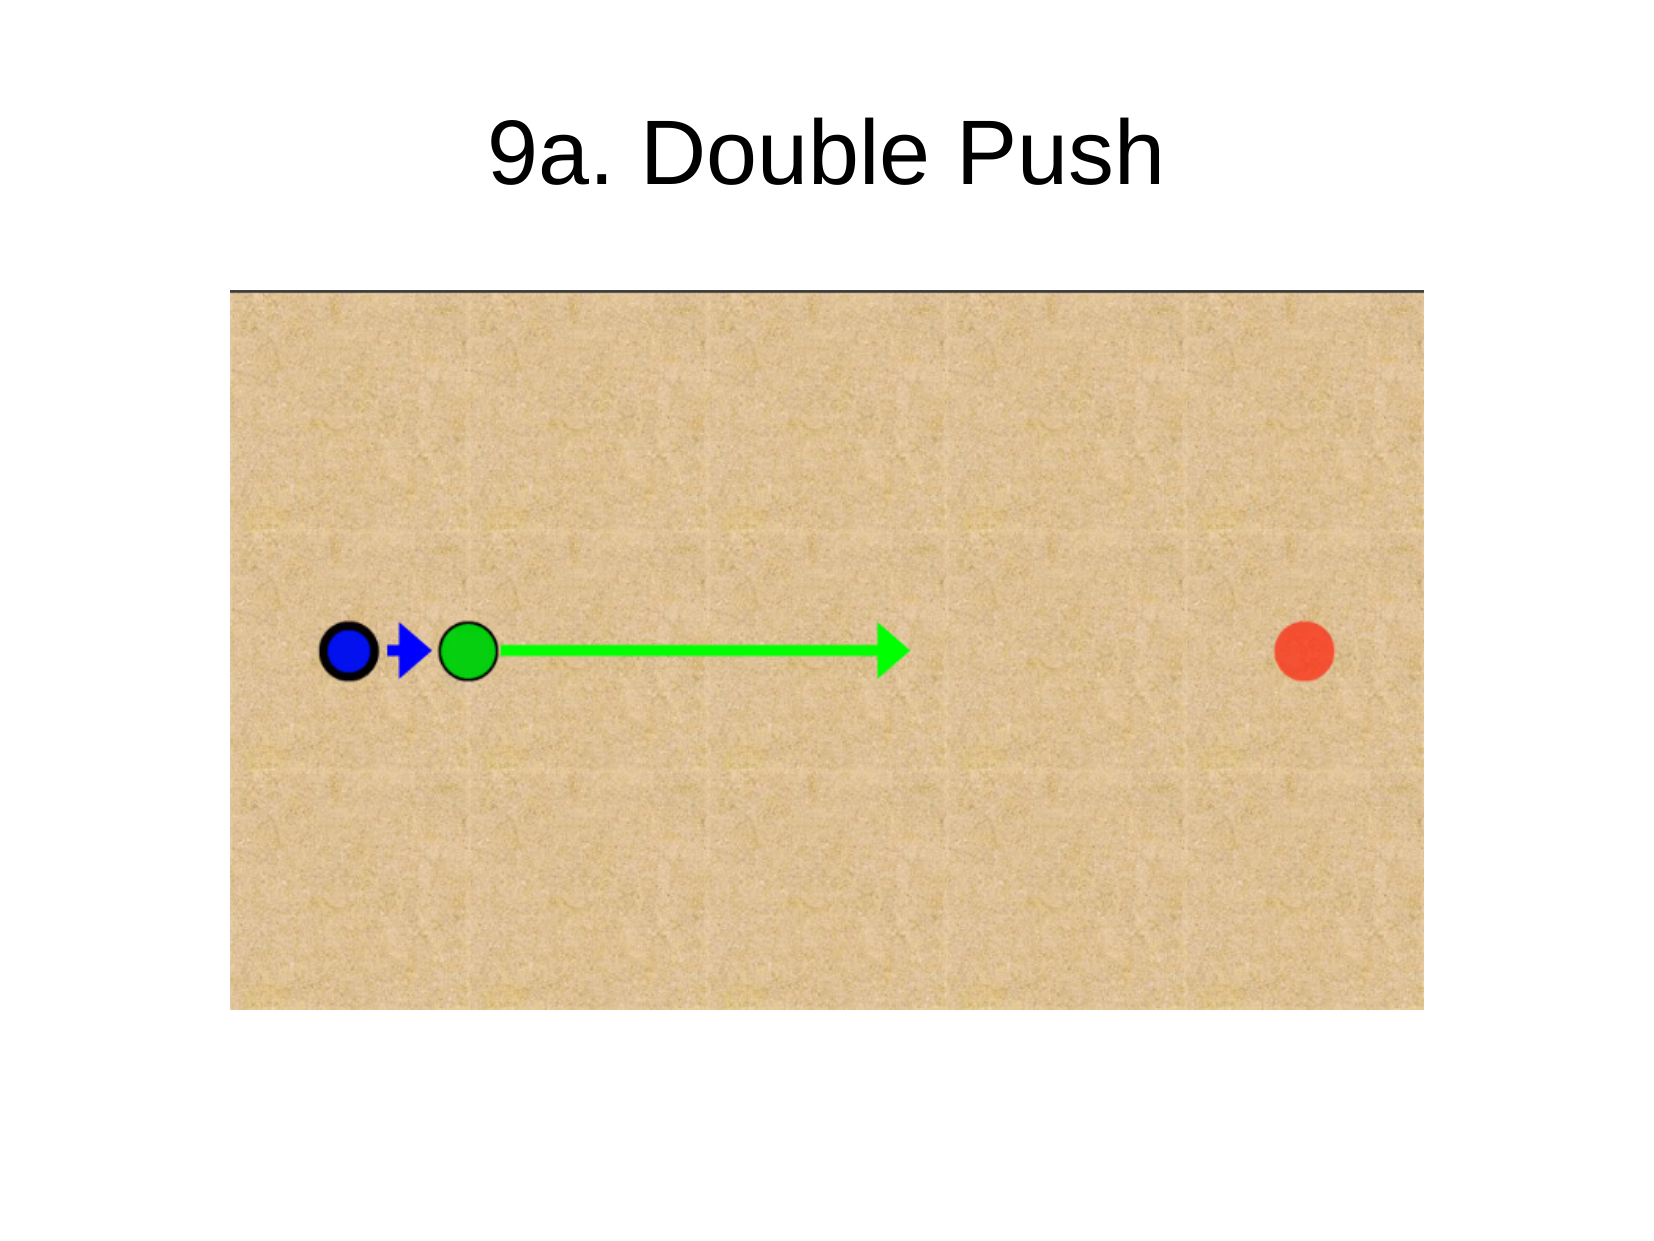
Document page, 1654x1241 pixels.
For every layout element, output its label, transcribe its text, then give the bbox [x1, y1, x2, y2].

picture [230, 290, 1424, 1010]
title 9a. Double Push [82, 49, 1571, 257]
